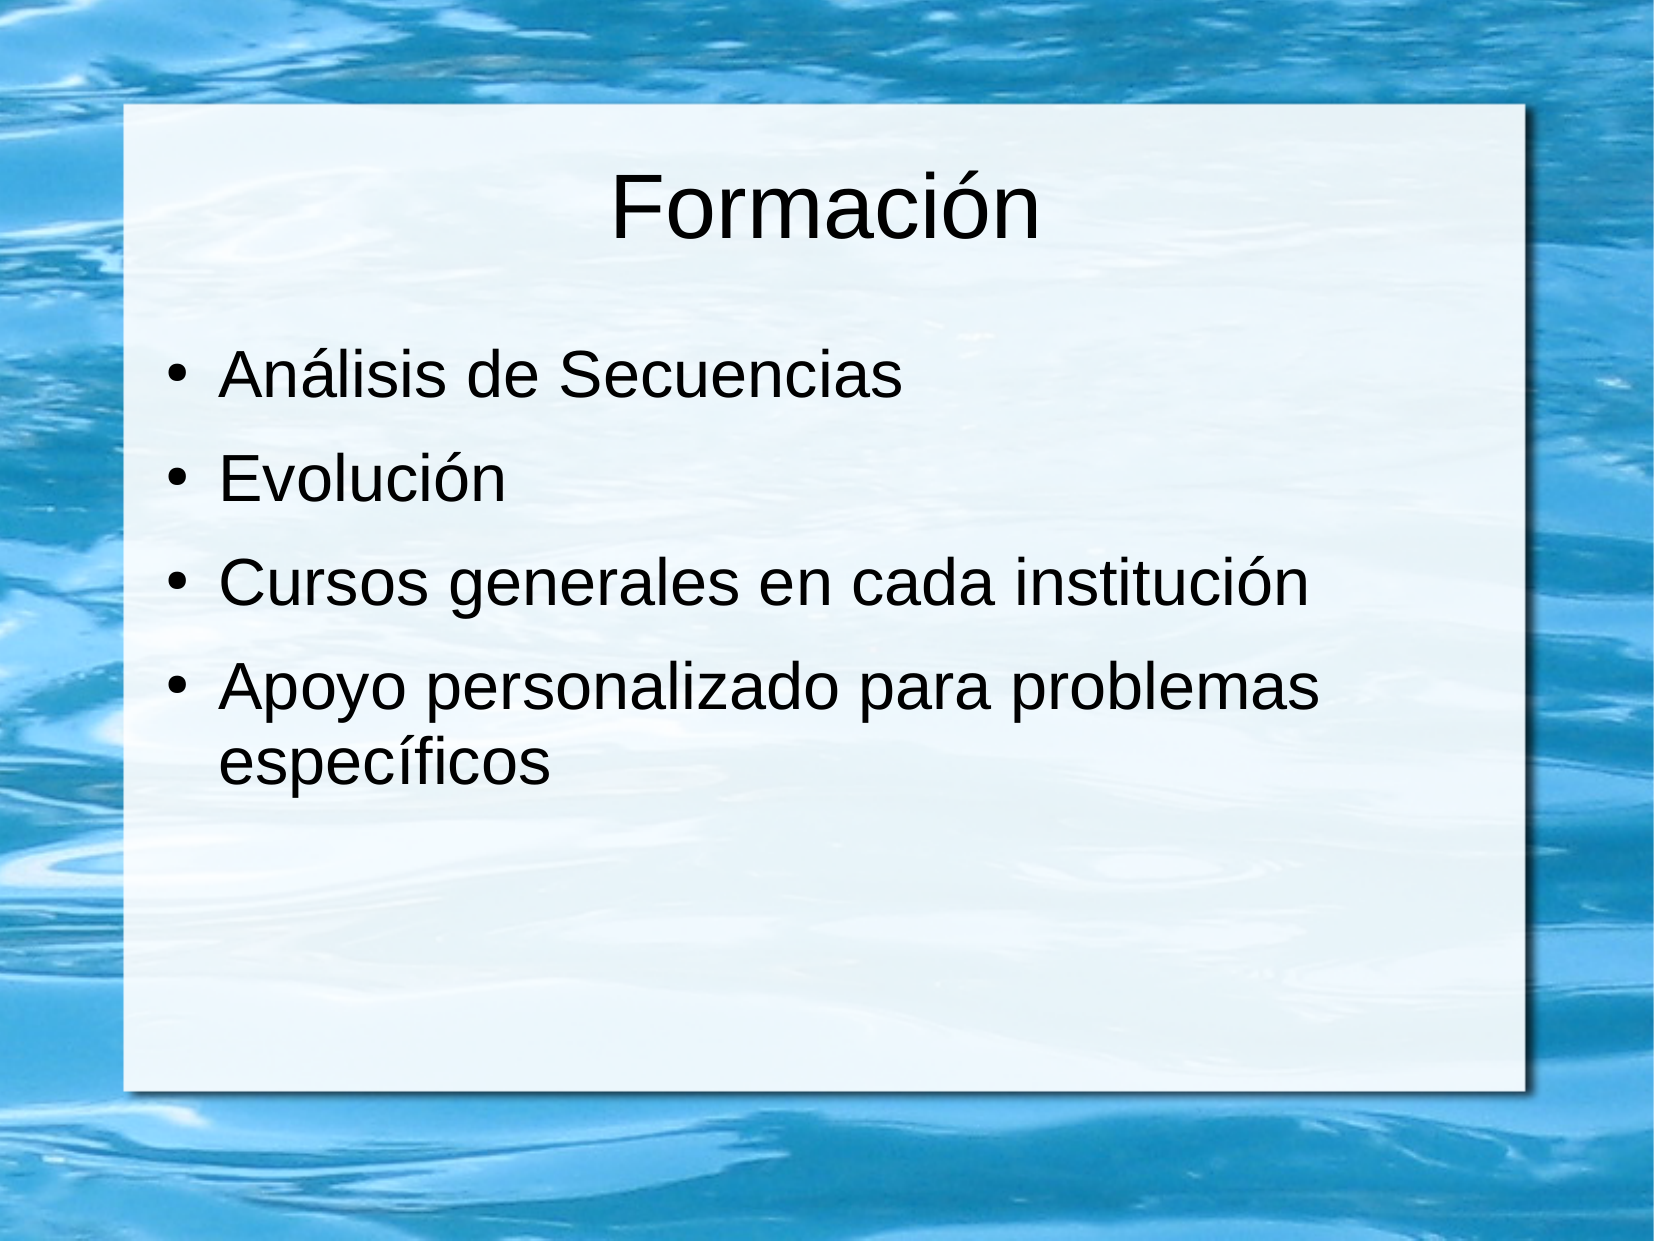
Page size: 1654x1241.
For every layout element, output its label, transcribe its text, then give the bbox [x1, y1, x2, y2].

picture [0, 0, 1654, 1241]
title Formación [147, 118, 1506, 296]
list Análisis de Secuencias Evolución Cursos generales en cada institución Apoyo personalizado para problemas específicos [147, 336, 1506, 1156]
